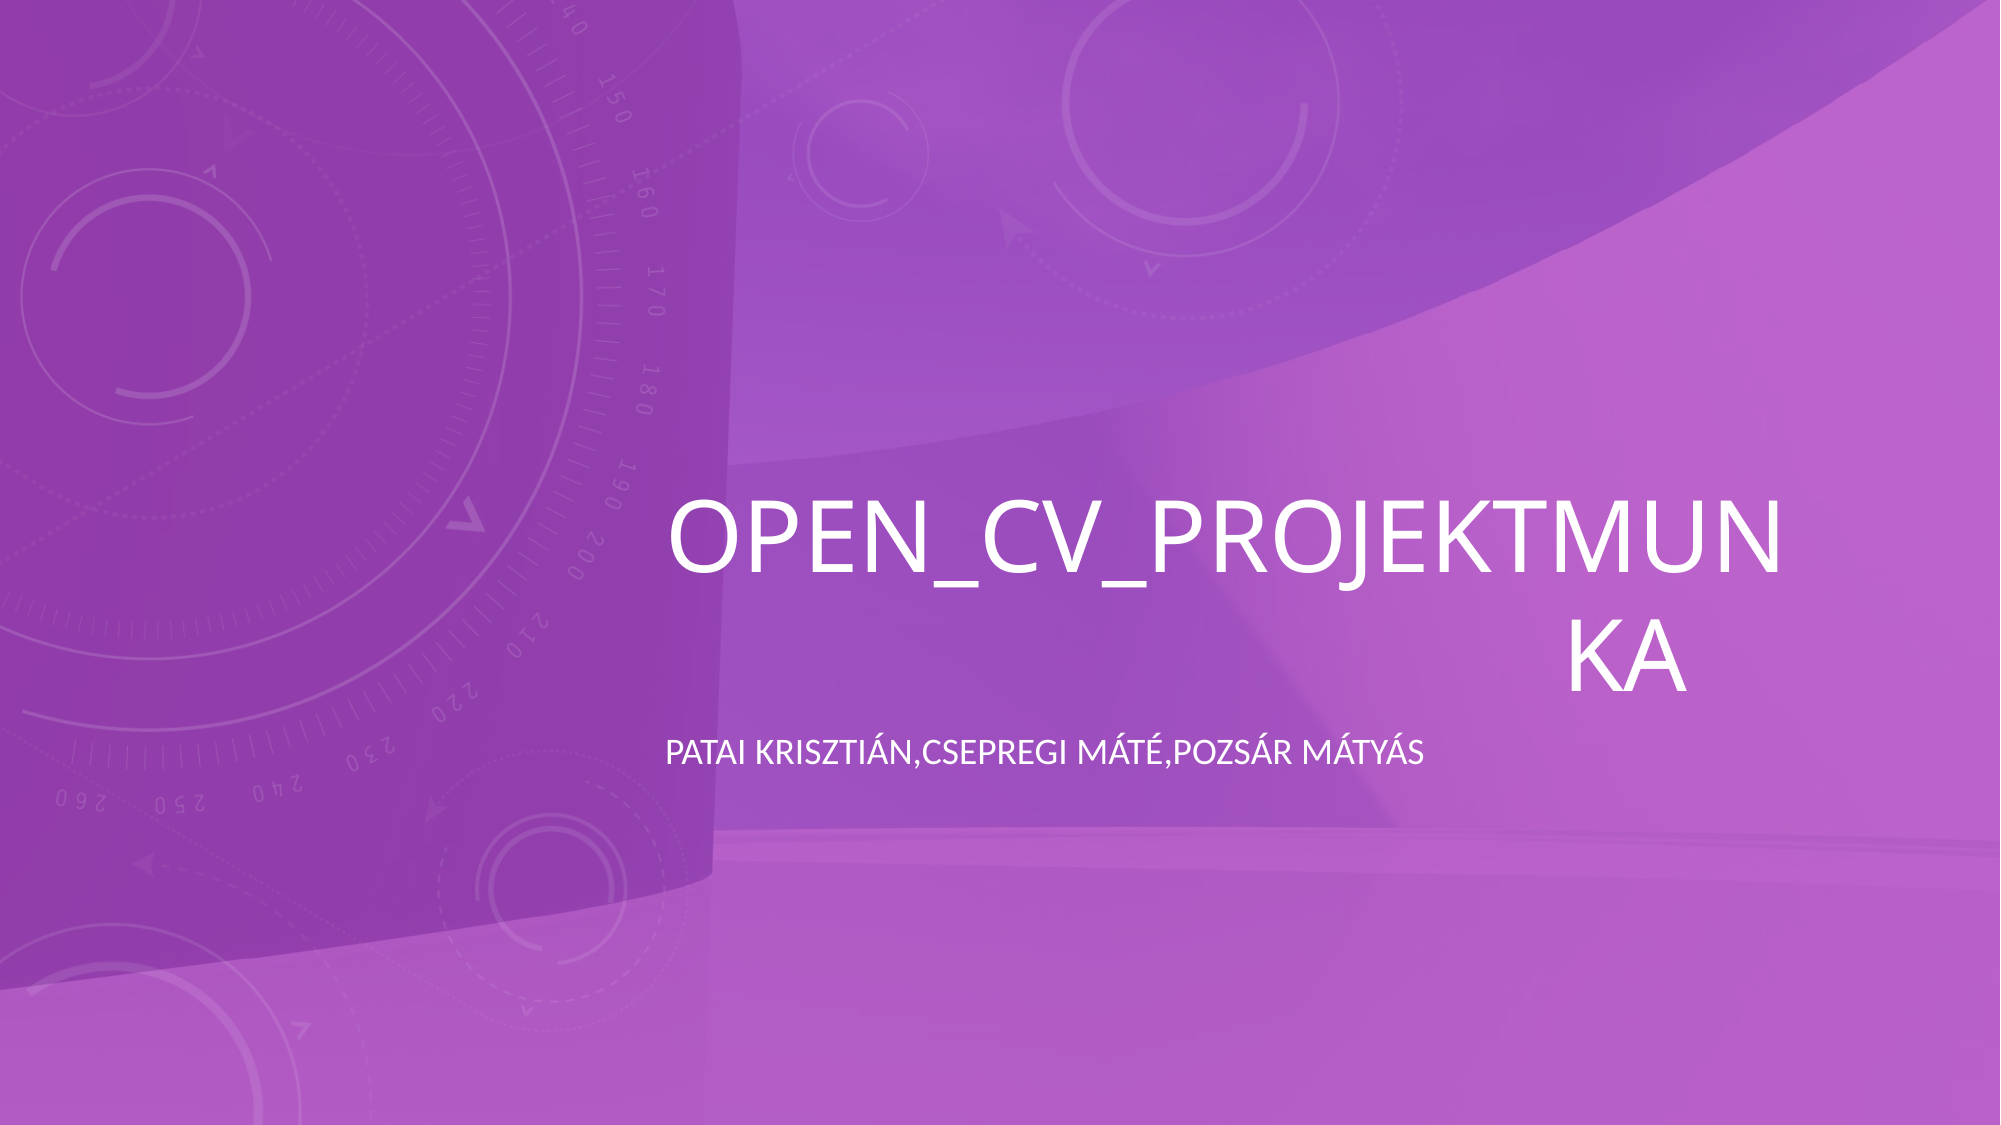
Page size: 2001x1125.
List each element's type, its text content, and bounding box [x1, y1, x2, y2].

title Open_cv_projektmunka [650, 322, 1831, 719]
picture [0, 0, 2000, 1125]
subtitle Patai krisztián,csepregi máté,pozsár mátyás [650, 719, 1831, 951]
